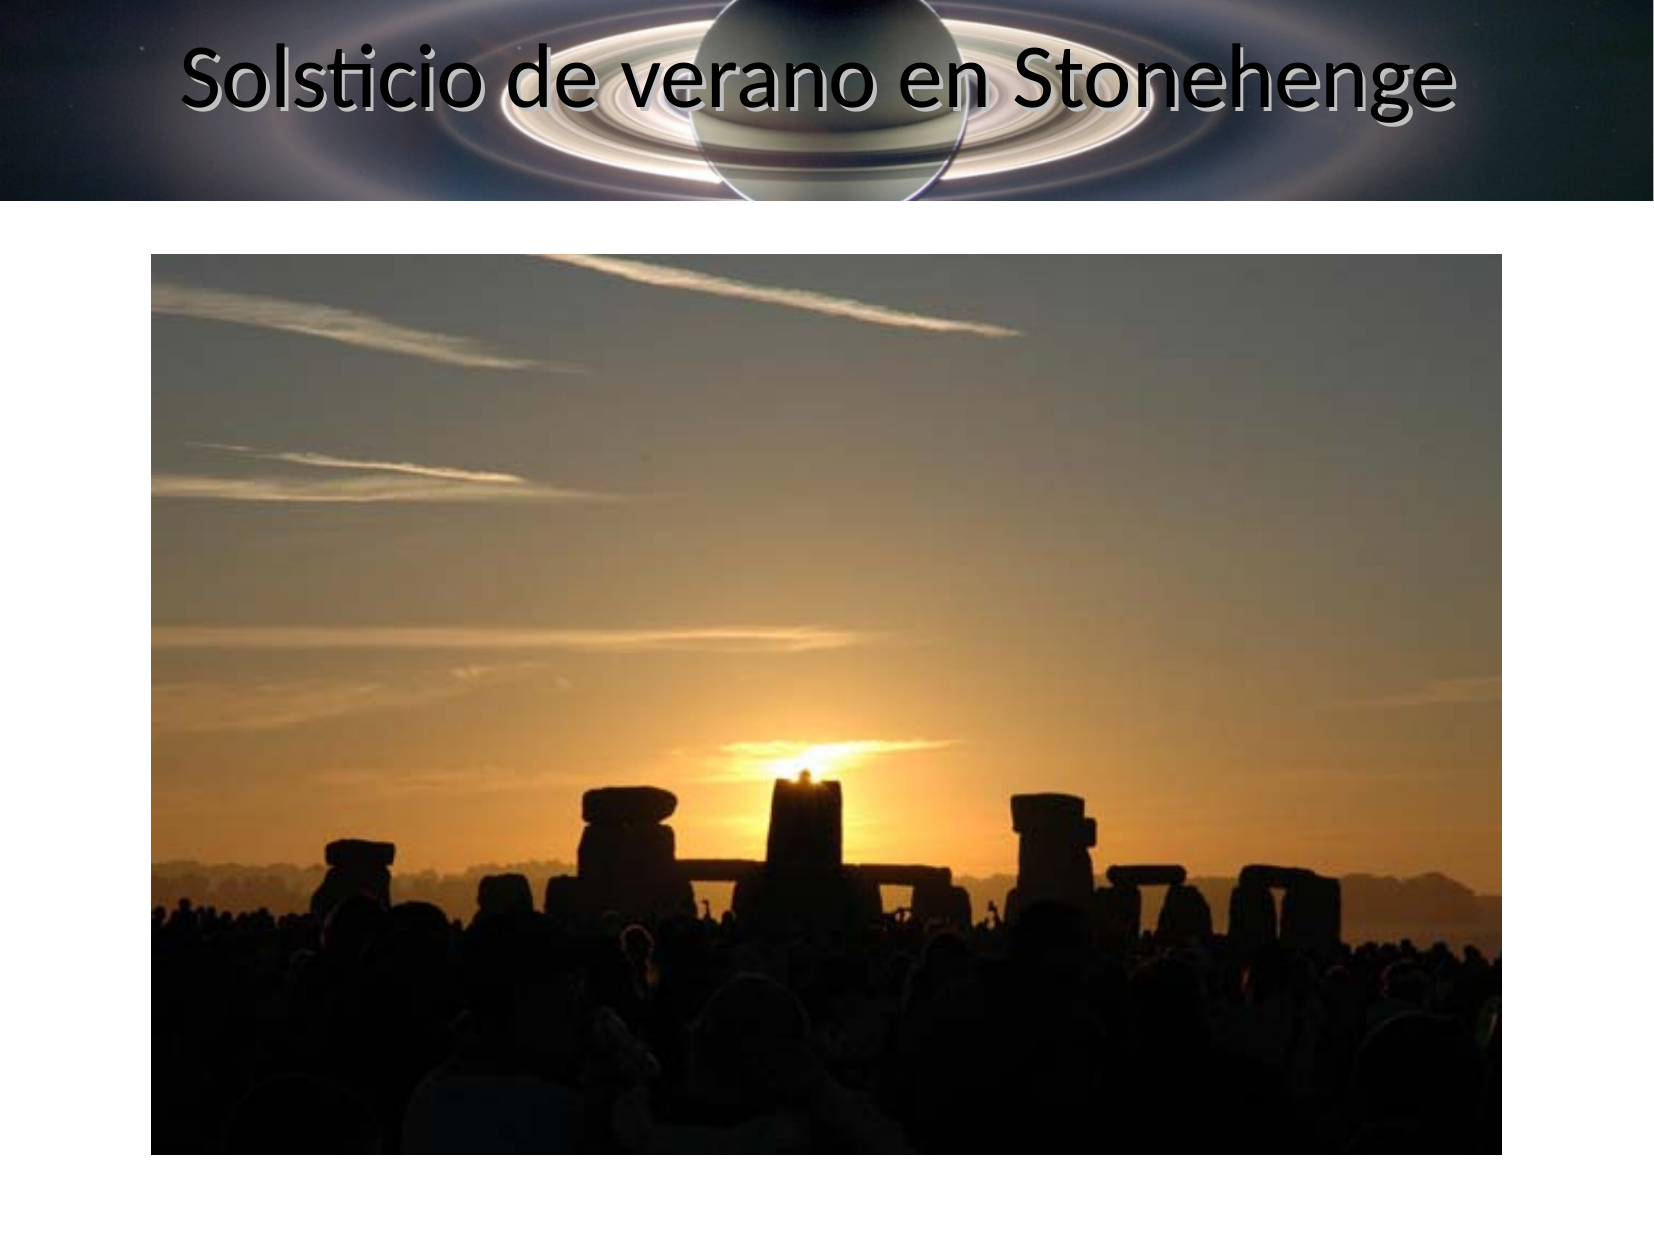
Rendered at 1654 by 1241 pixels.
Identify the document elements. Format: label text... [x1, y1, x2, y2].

picture [151, 254, 1502, 1156]
picture [0, 0, 1654, 201]
title Solsticio de verano en Stonehenge [75, 19, 1564, 151]
